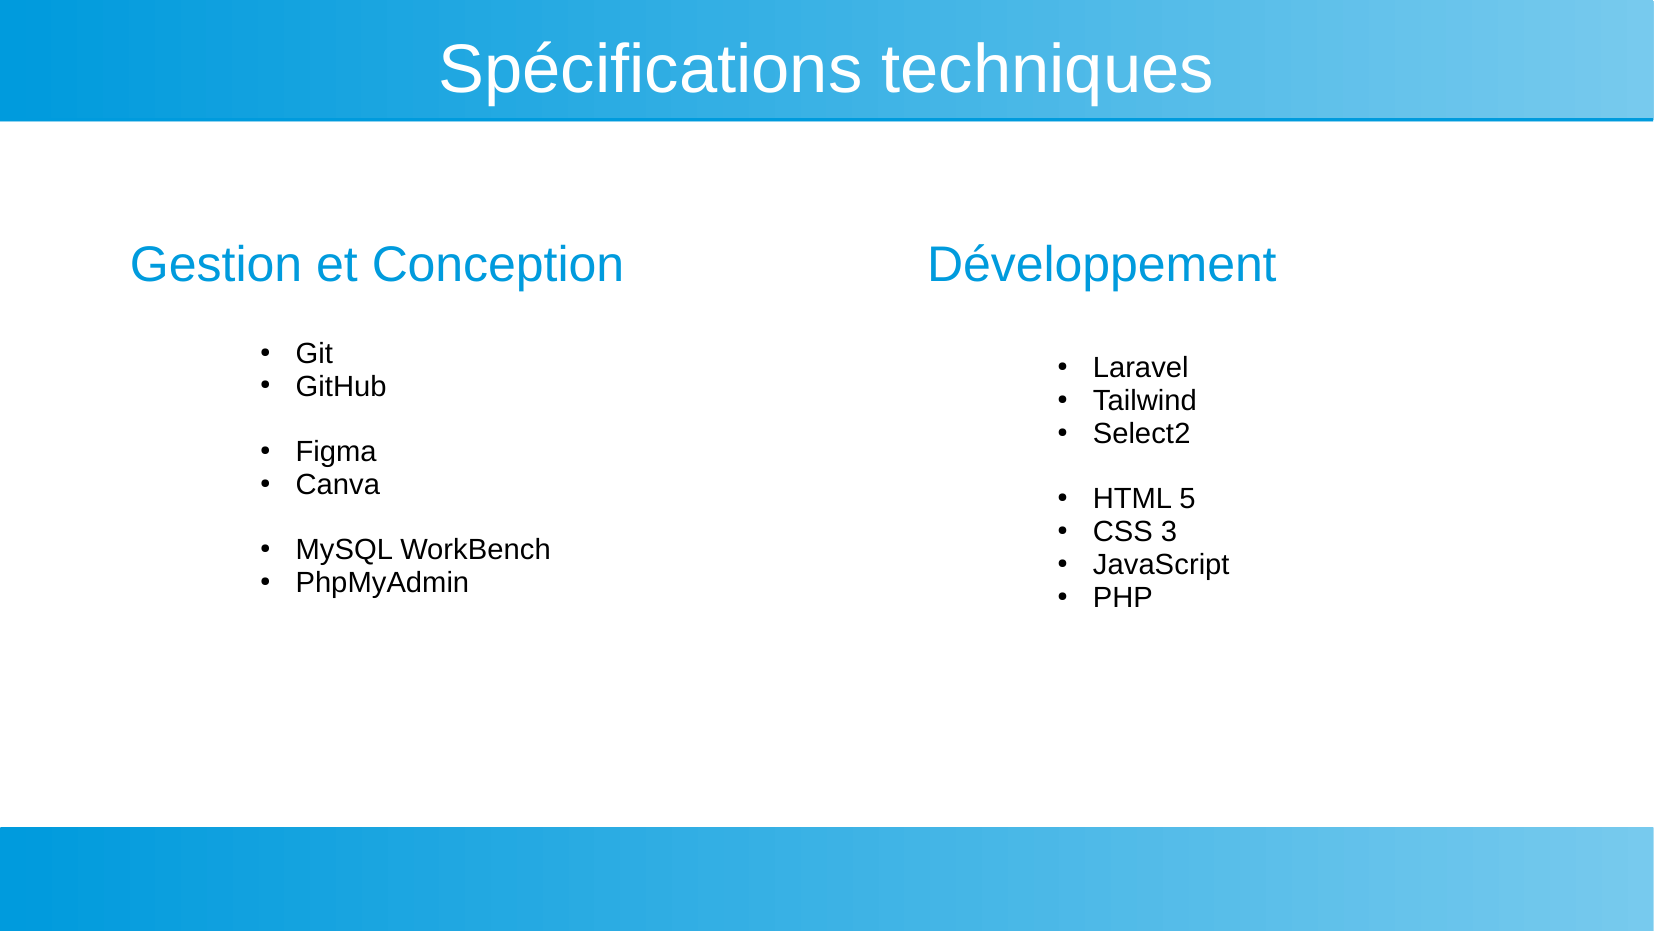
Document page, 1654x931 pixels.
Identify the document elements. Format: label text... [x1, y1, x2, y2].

list Développement [856, 236, 1359, 296]
title Spécifications techniques [59, 29, 1595, 108]
list Gestion et Conception [59, 236, 768, 296]
text_box Laravel Tailwind Select2 HTML 5 CSS 3 JavaScript PHP [944, 318, 1359, 680]
text_box Git GitHub Figma Canva MySQL WorkBench PhpMyAdmin [147, 318, 621, 650]
